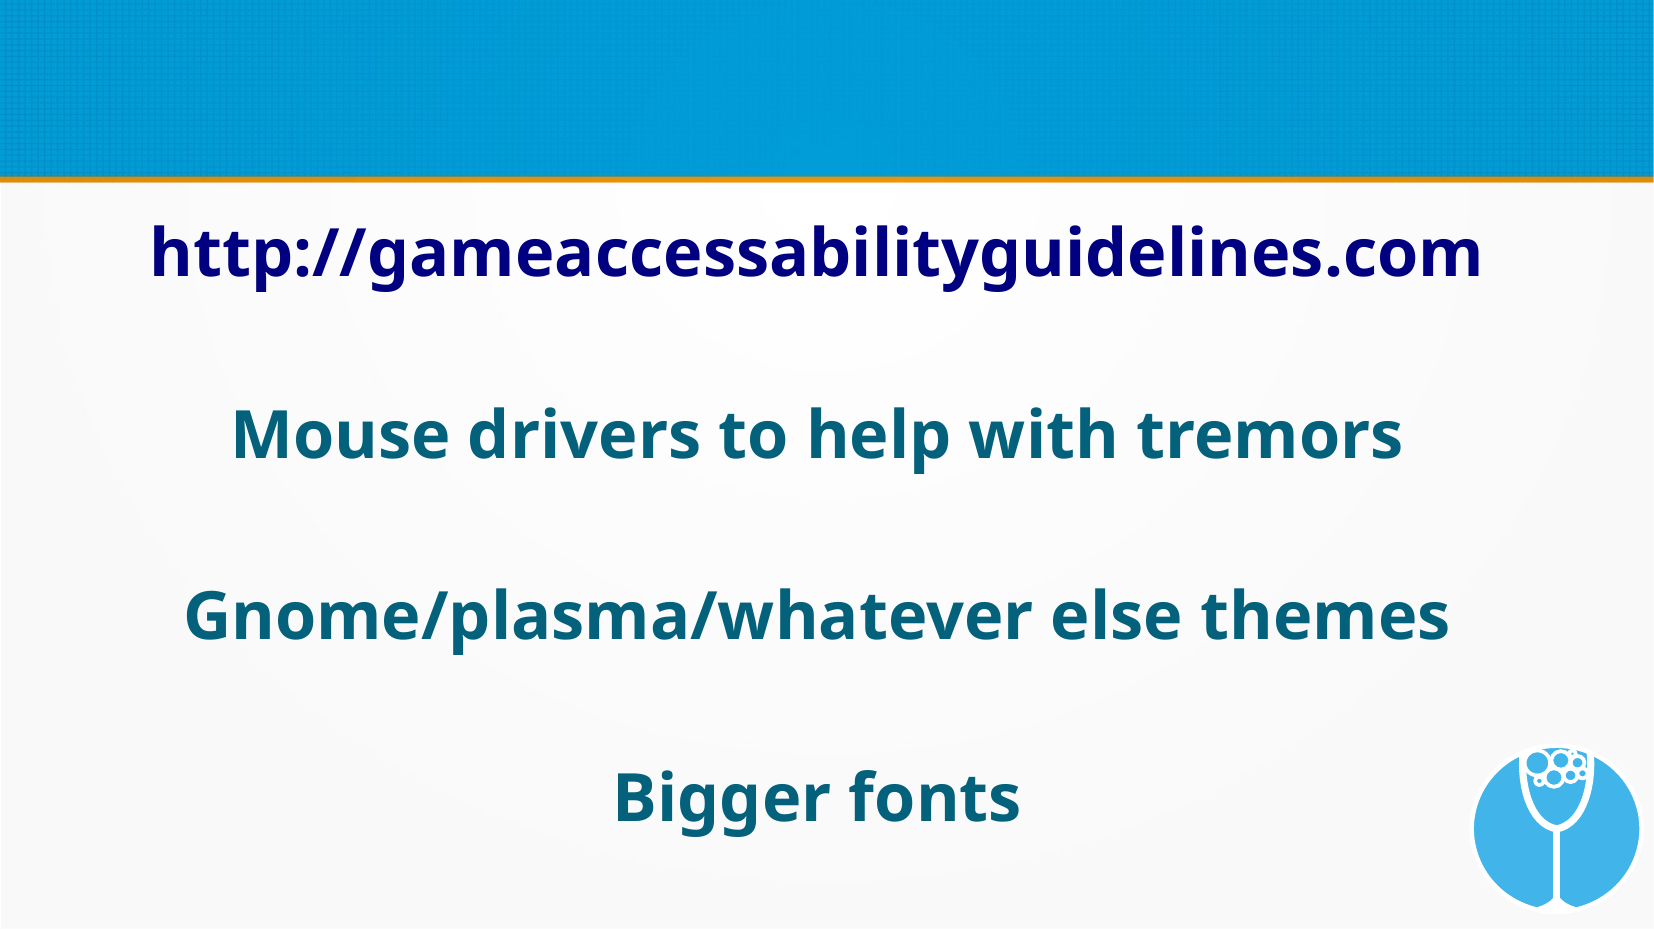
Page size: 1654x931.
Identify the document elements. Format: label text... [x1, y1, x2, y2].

subtitle http://gameaccessabilityguidelines.com Mouse drivers to help with tremors Gnome/plasma/whatever else themes Bigger fonts [45, 236, 1591, 811]
picture [0, 175, 1654, 931]
